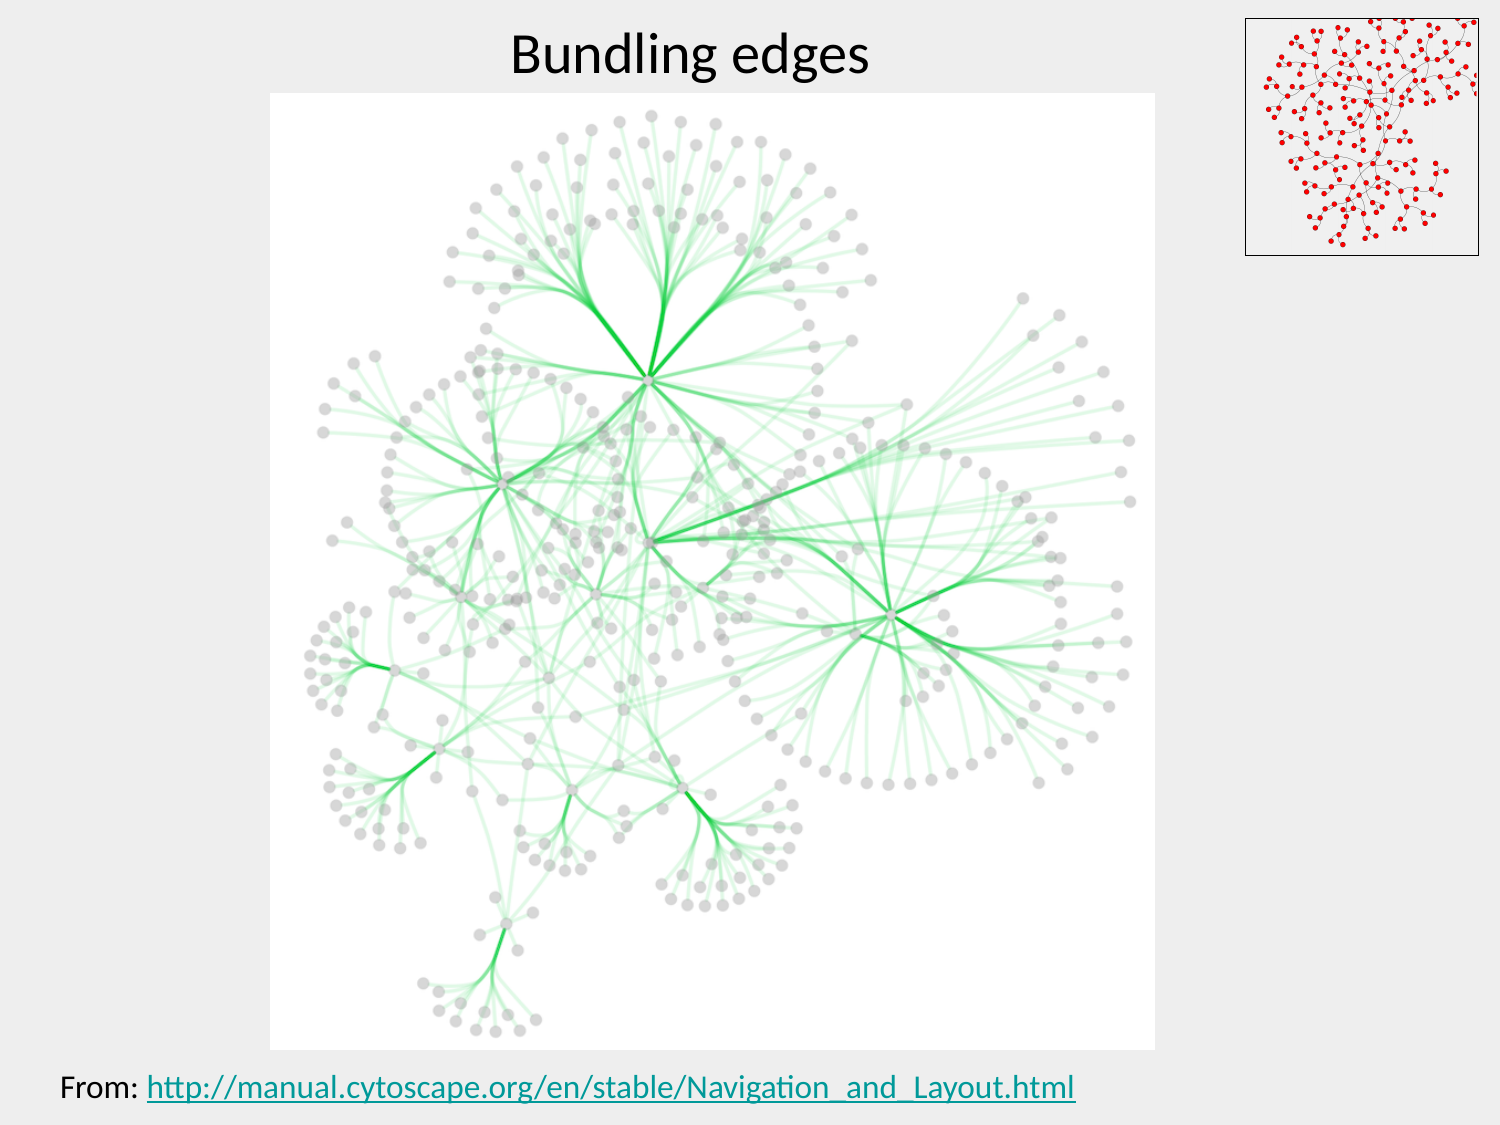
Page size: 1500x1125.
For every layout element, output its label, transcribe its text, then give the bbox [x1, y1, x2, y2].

text_box Bundling edges [15, 14, 1365, 85]
text_box From: http://manual.cytoscape.org/en/stable/Navigation_and_Layout.html [60, 1065, 1440, 1125]
picture [270, 93, 1155, 1050]
picture [1246, 19, 1478, 255]
